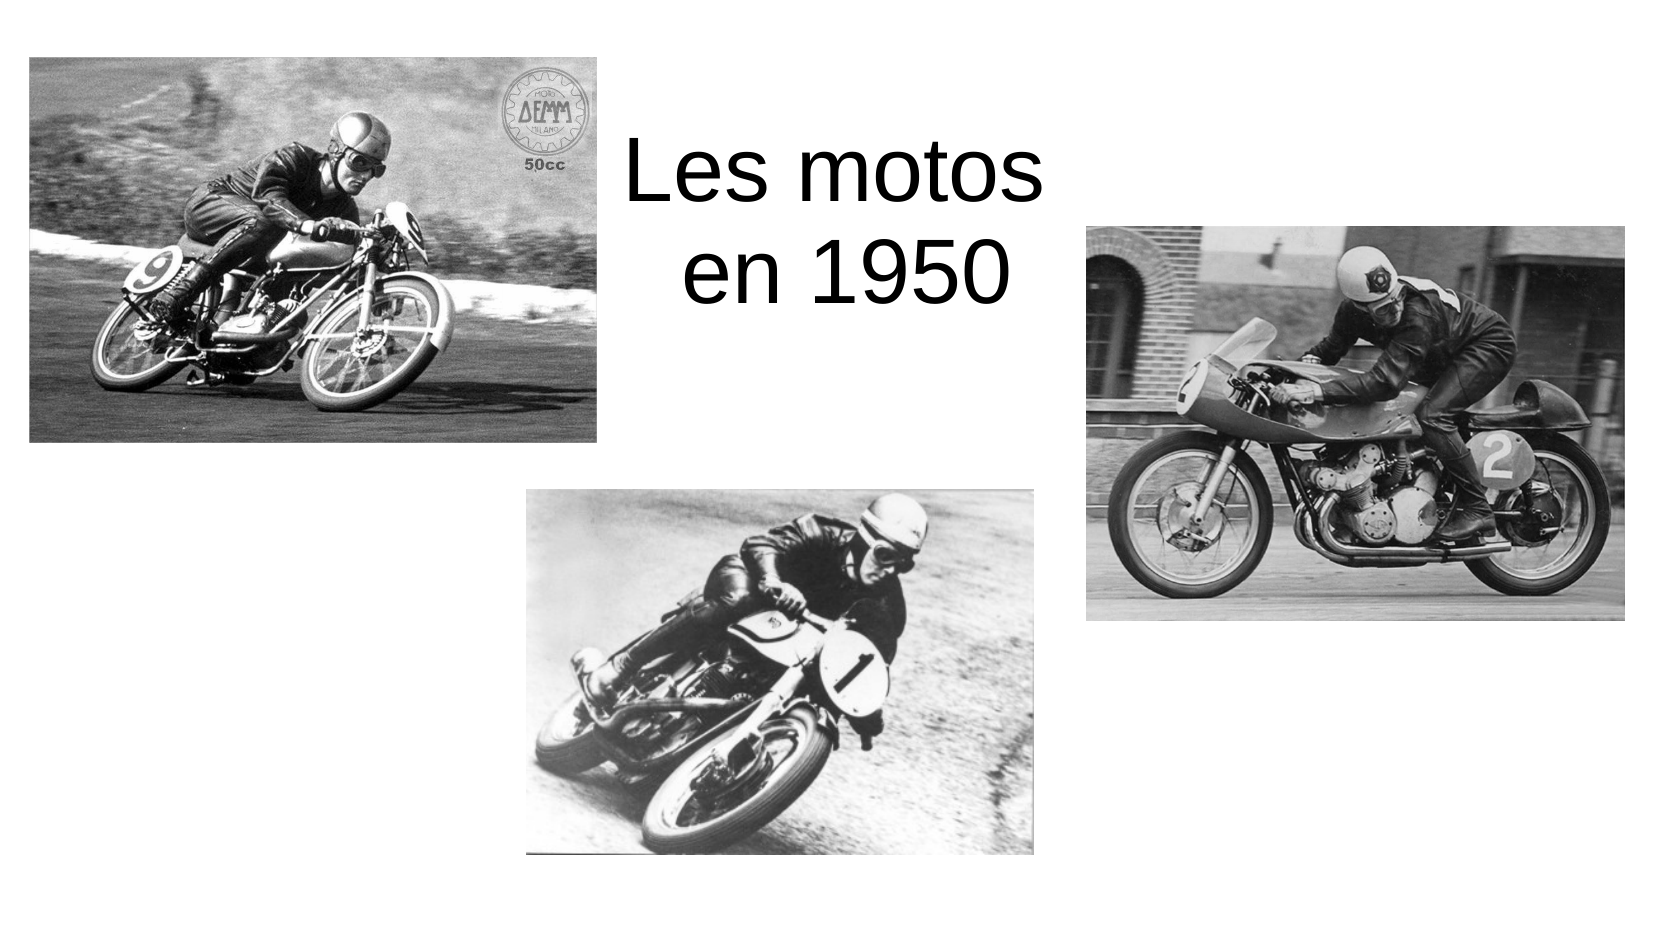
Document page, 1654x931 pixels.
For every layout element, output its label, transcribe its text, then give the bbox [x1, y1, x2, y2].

picture [526, 489, 1034, 855]
picture [1086, 226, 1625, 621]
picture [29, 57, 597, 443]
title Les motos en 1950 [608, 118, 1087, 324]
